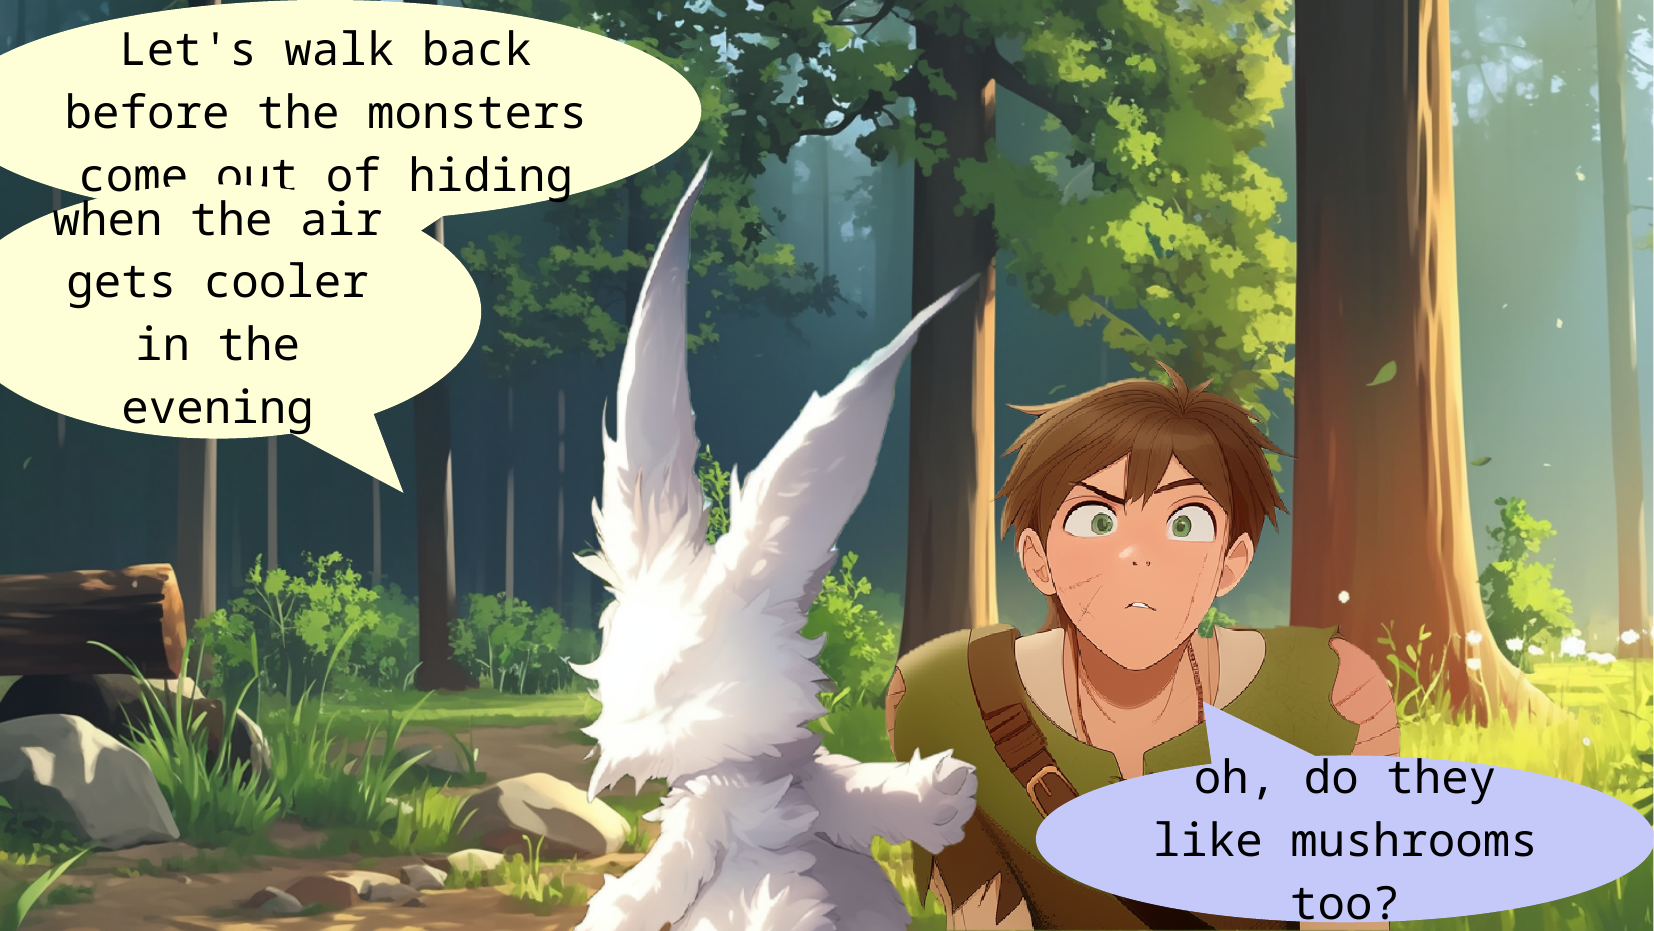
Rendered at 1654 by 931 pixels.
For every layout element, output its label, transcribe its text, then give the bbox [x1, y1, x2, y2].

text_box oh, do they like mushrooms too? [1035, 701, 1654, 923]
picture [0, 0, 273, 55]
text_box when the air gets cooler in the evening [0, 184, 378, 480]
picture [0, 167, 94, 239]
text_box Let's walk back before the monsters come out of hiding [0, 0, 467, 210]
picture [0, 0, 1654, 931]
